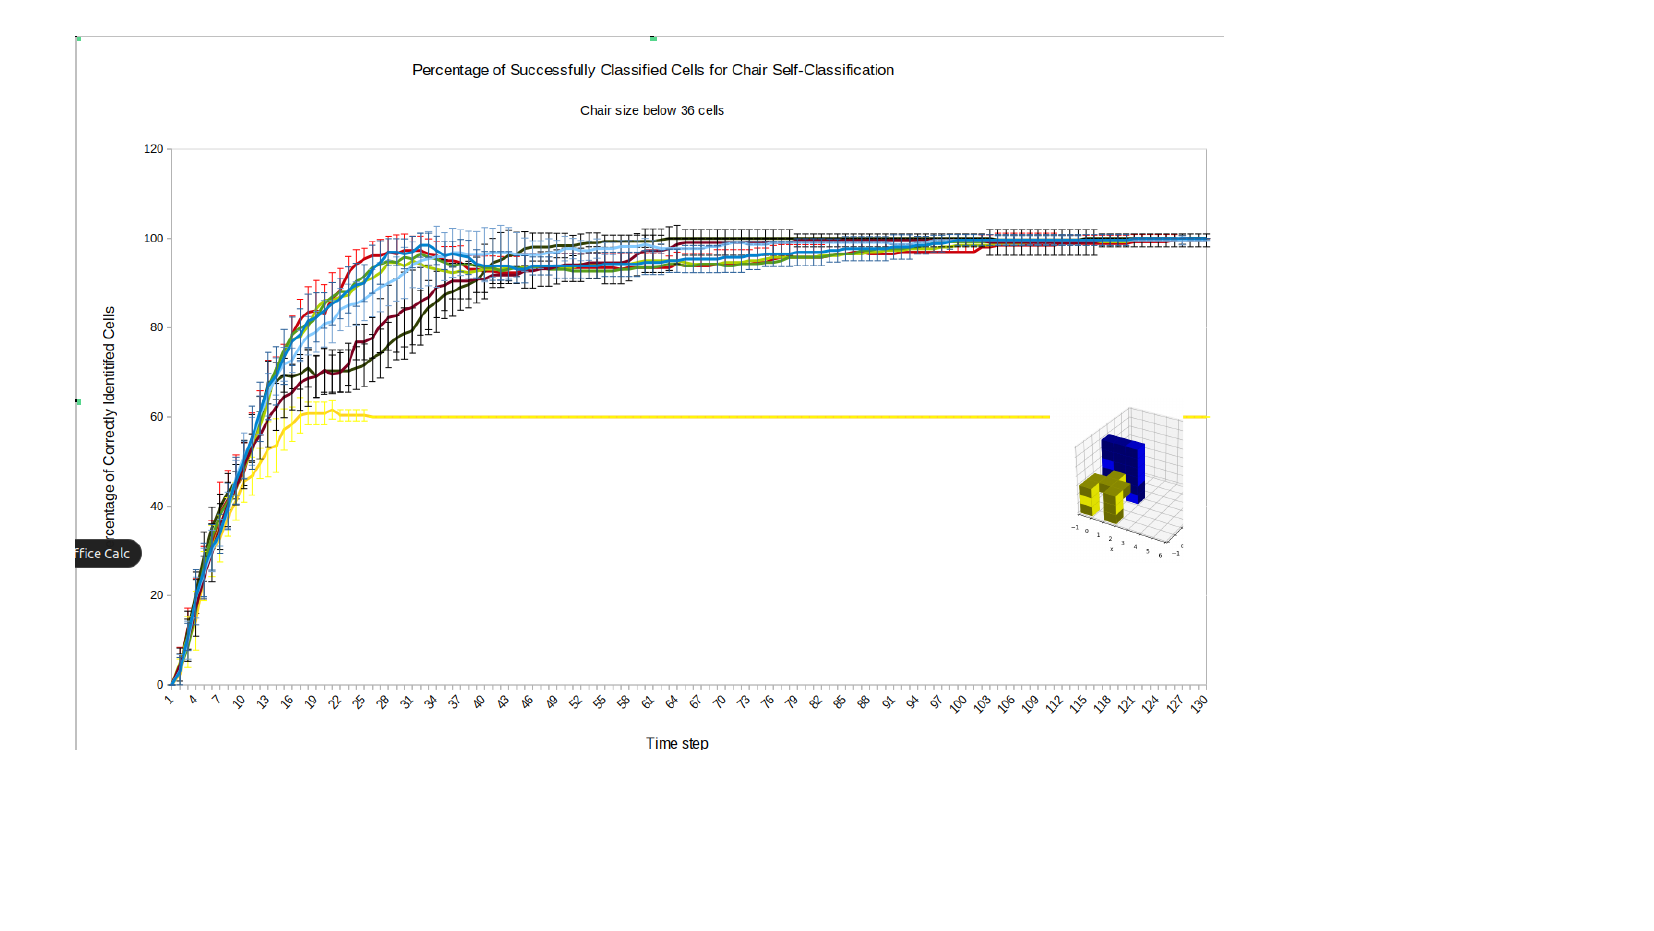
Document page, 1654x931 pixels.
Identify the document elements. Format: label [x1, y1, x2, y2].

picture [75, 36, 1224, 751]
